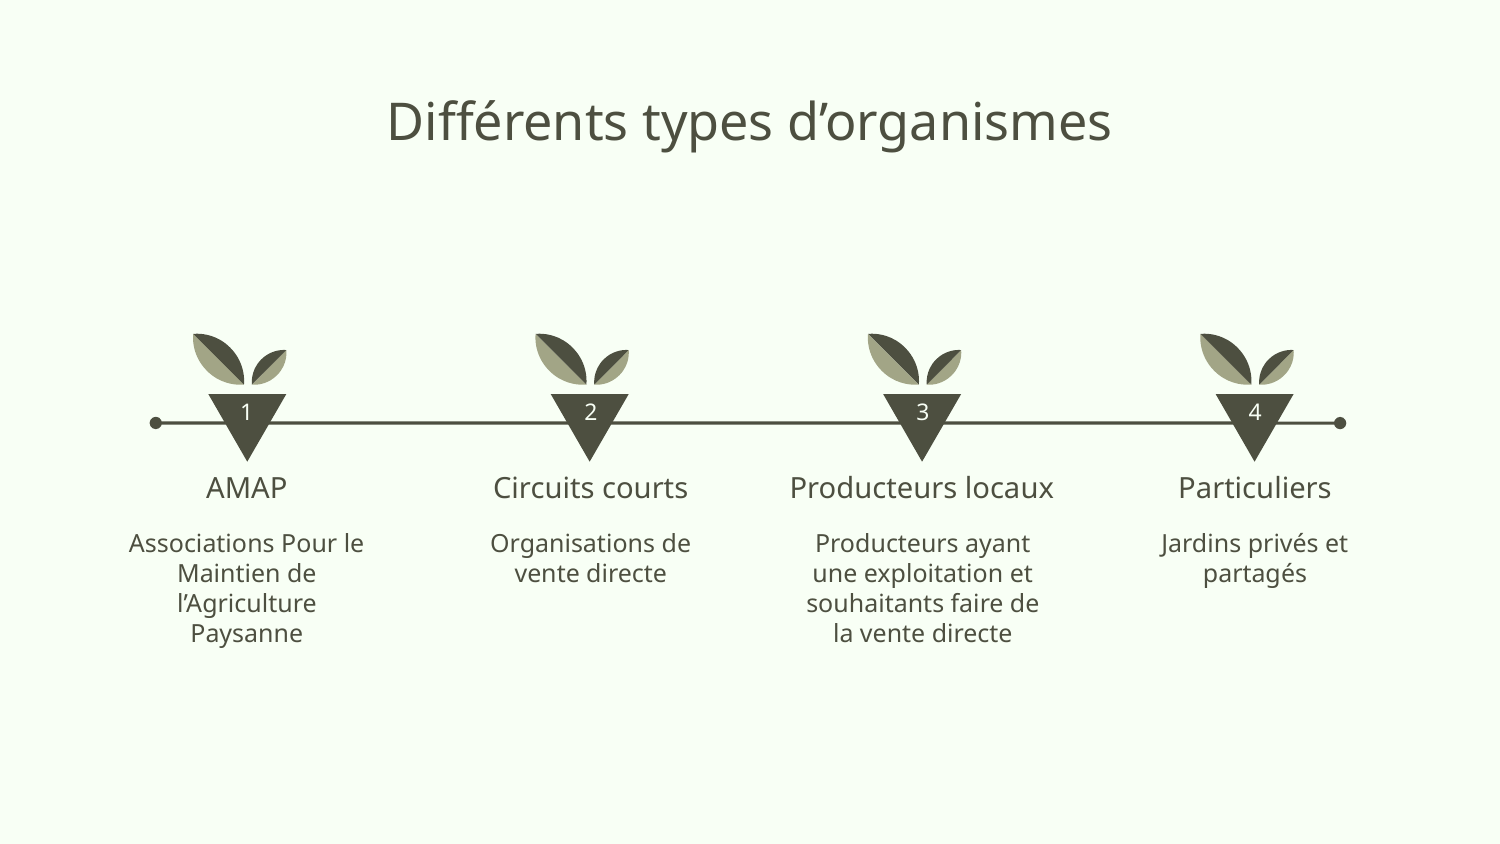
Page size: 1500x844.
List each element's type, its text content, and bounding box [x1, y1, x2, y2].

text_box [550, 394, 557, 405]
text_box [954, 394, 962, 407]
text_box [193, 333, 245, 384]
text_box [1215, 394, 1221, 404]
text_box [867, 333, 920, 384]
text_box Producteurs ayant une exploitation et souhaitants faire de la vente directe [797, 526, 1047, 647]
text_box Organisations de vente directe [465, 526, 715, 647]
title Différents types d’organismes [116, 88, 1384, 238]
text_box [1240, 437, 1269, 462]
text_box [622, 394, 629, 406]
text_box [251, 349, 287, 384]
text_box [208, 394, 213, 403]
text_box Associations Pour le Maintien de l’Agriculture Paysanne [121, 526, 371, 647]
text_box 2 [557, 384, 622, 437]
text_box [278, 394, 287, 409]
text_box [594, 349, 629, 384]
text_box Producteurs locaux [779, 468, 1063, 516]
text_box [575, 437, 604, 462]
text_box [1259, 349, 1294, 384]
text_box 1 [213, 384, 278, 437]
text_box Jardins privés et partagés [1129, 526, 1379, 647]
text_box [926, 349, 962, 384]
text_box [883, 394, 889, 405]
text_box [1200, 333, 1252, 384]
text_box [233, 437, 262, 462]
text_box 3 [889, 384, 954, 437]
text_box AMAP [121, 468, 371, 516]
text_box Particuliers [1129, 468, 1379, 516]
text_box Circuits courts [465, 468, 715, 516]
text_box [535, 333, 587, 384]
text_box [907, 437, 937, 462]
text_box [1287, 394, 1294, 406]
text_box 4 [1221, 384, 1287, 437]
